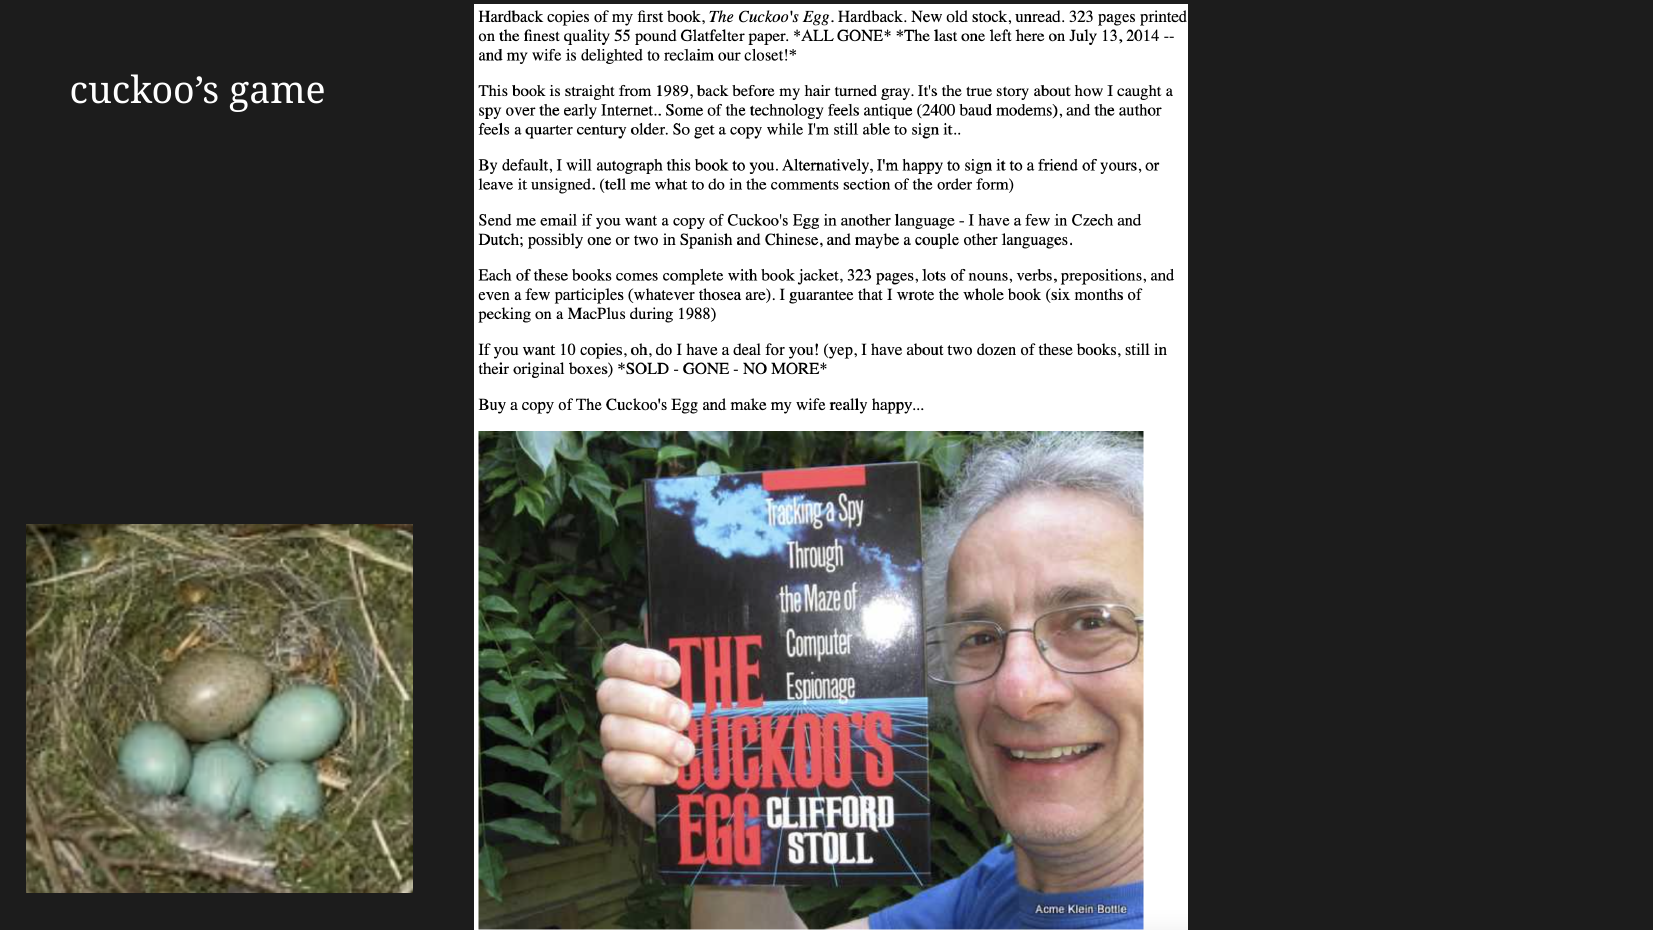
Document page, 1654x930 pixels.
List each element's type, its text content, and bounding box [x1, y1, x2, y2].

picture [474, 4, 1188, 930]
text_box cuckoo’s game [54, 56, 451, 113]
picture [26, 524, 413, 893]
